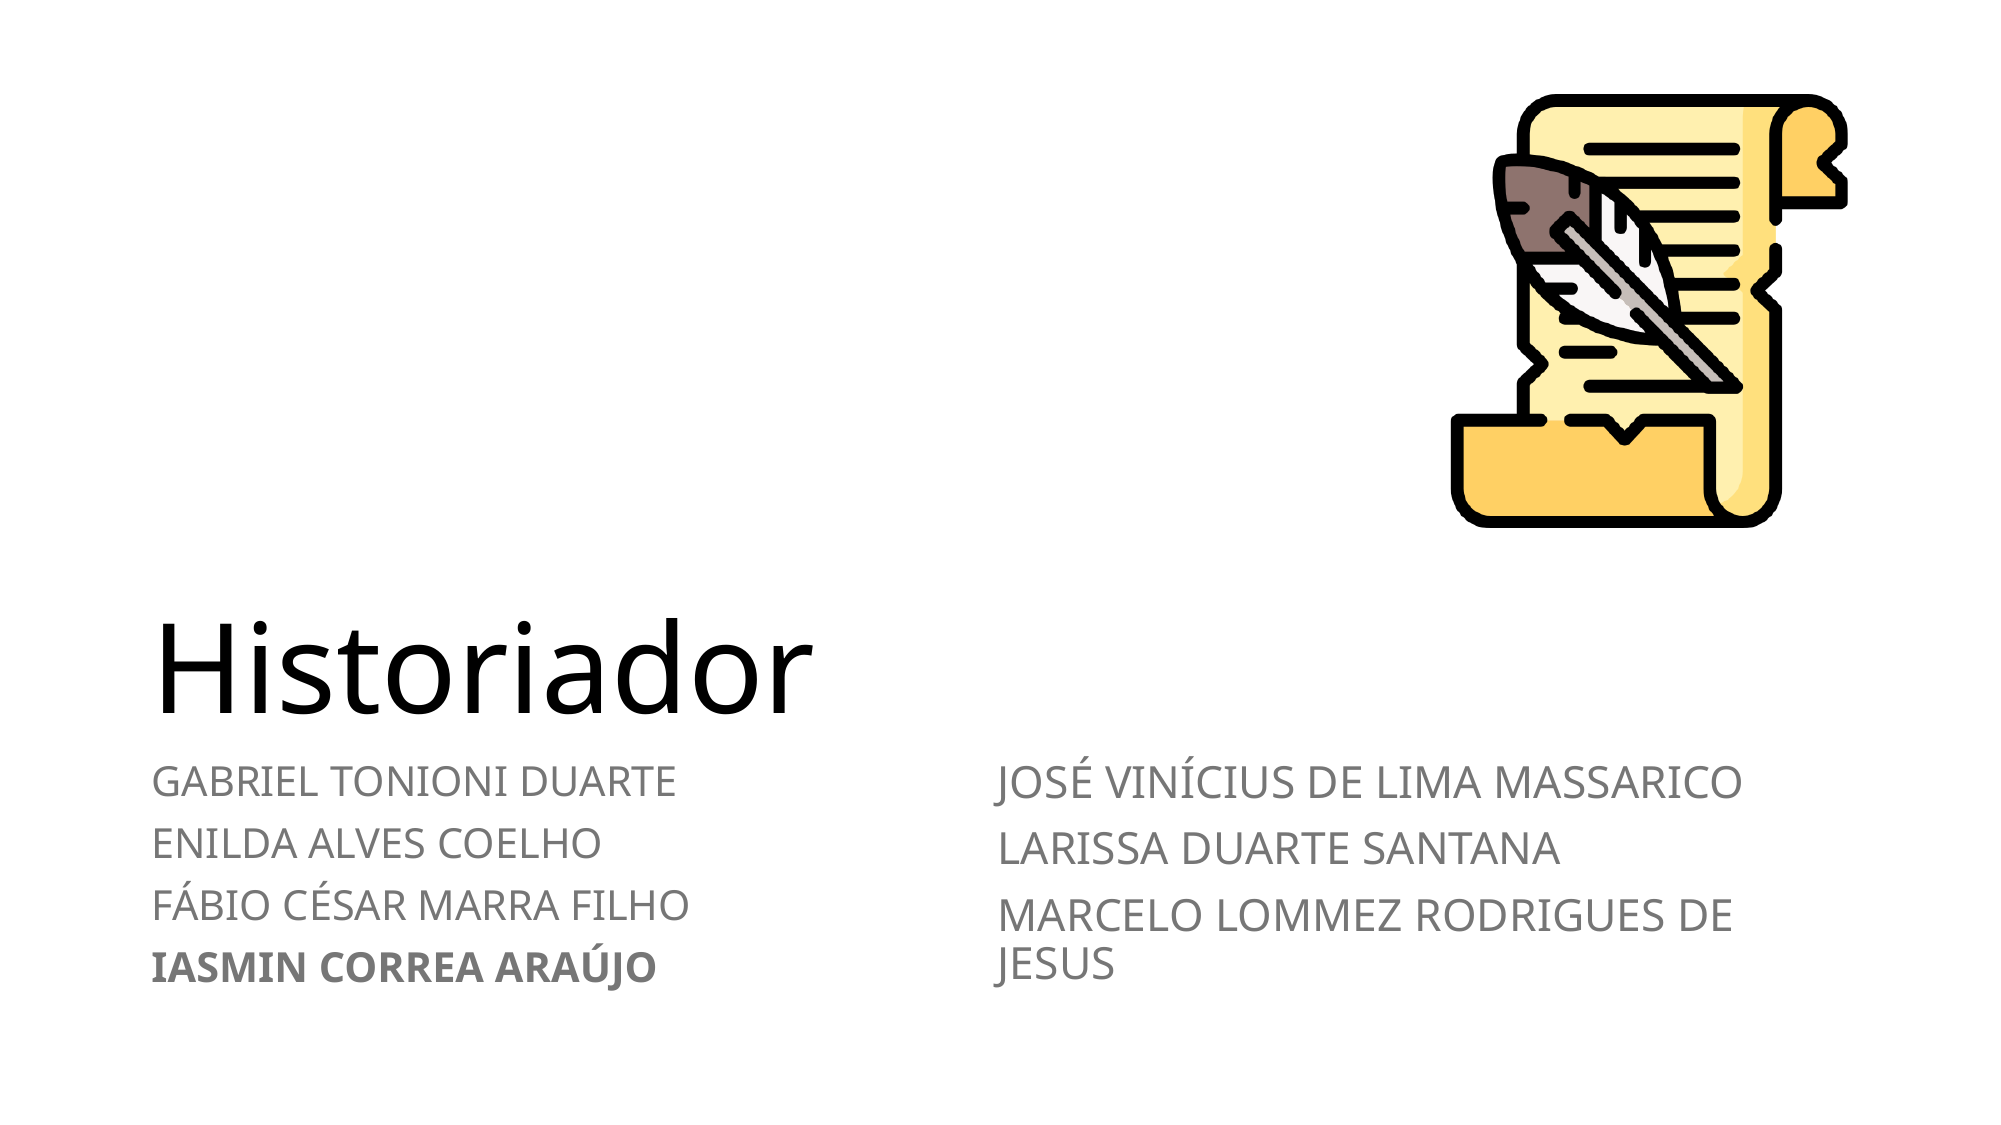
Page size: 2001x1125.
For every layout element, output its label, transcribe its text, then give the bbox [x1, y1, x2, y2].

text_box JOSÉ VINÍCIUS DE LIMA MASSARICO LARISSA DUARTE SANTANA MARCELO LOMMEZ RODRIGUES DE JESUS [982, 752, 1862, 999]
title Historiador [136, 94, 1862, 563]
list GABRIEL TONIONI DUARTE ENILDA ALVES COELHO FÁBIO CÉSAR MARRA FILHO IASMIN CORREA ARAÚJO [136, 752, 748, 999]
picture [1436, 94, 1862, 528]
